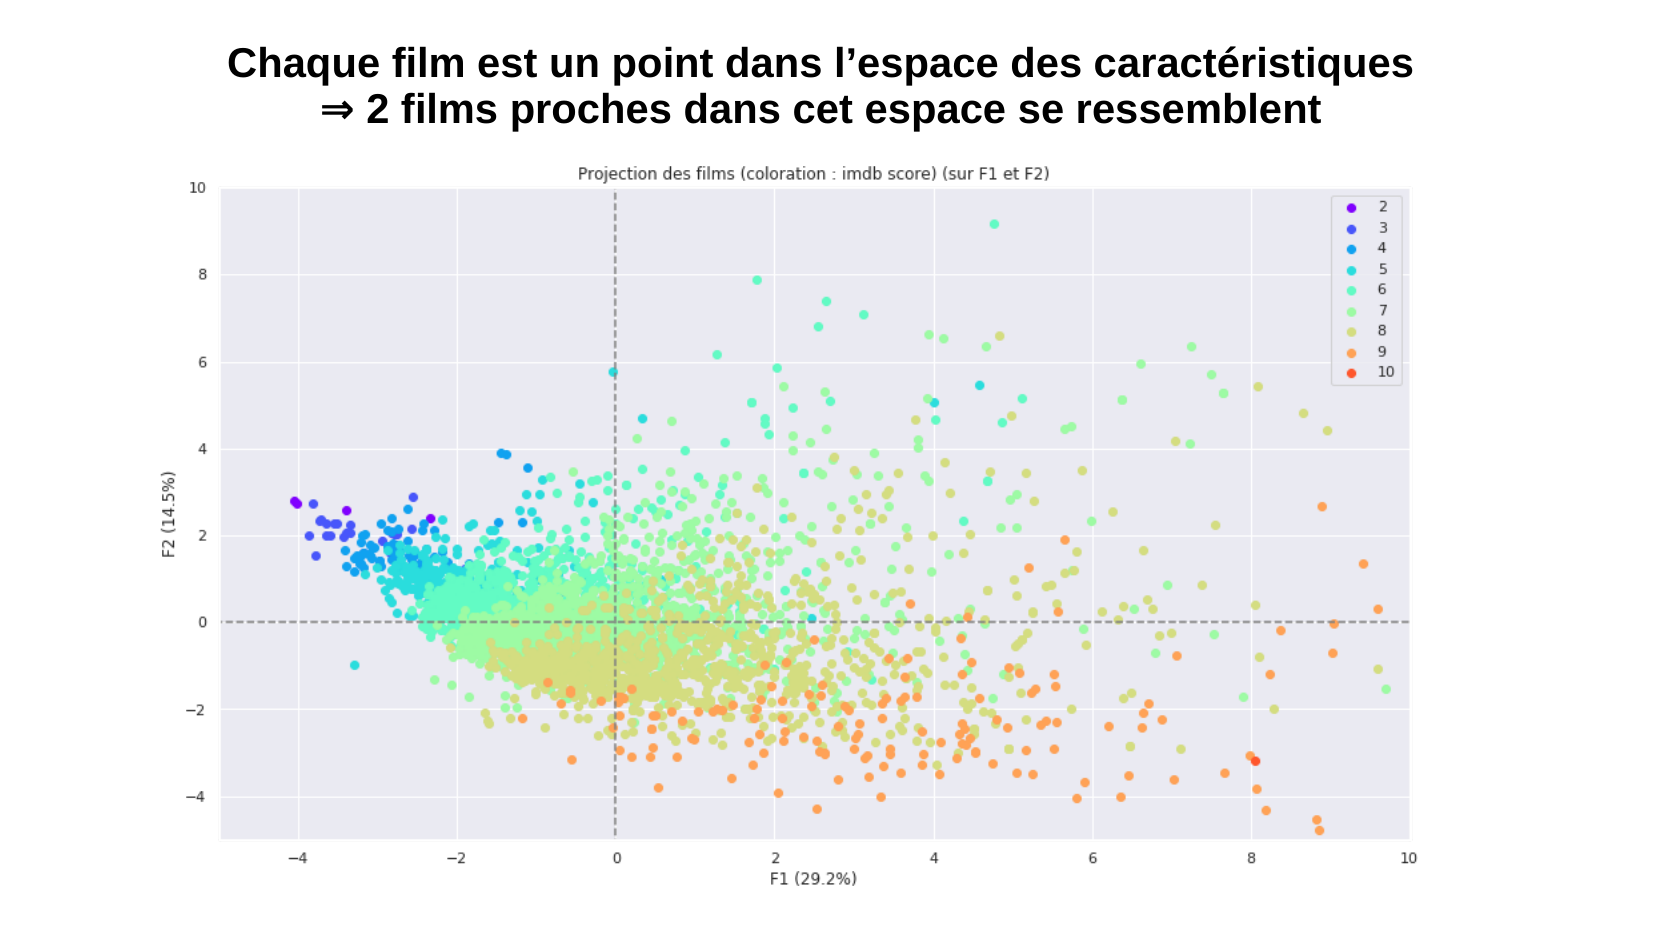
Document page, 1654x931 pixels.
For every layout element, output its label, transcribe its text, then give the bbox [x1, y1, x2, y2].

picture [153, 178, 1427, 898]
text_box Chaque film est un point dans l’espace des caractéristiques ⇒ 2 films proches dans cet espace se ressemblent [59, 32, 1583, 178]
